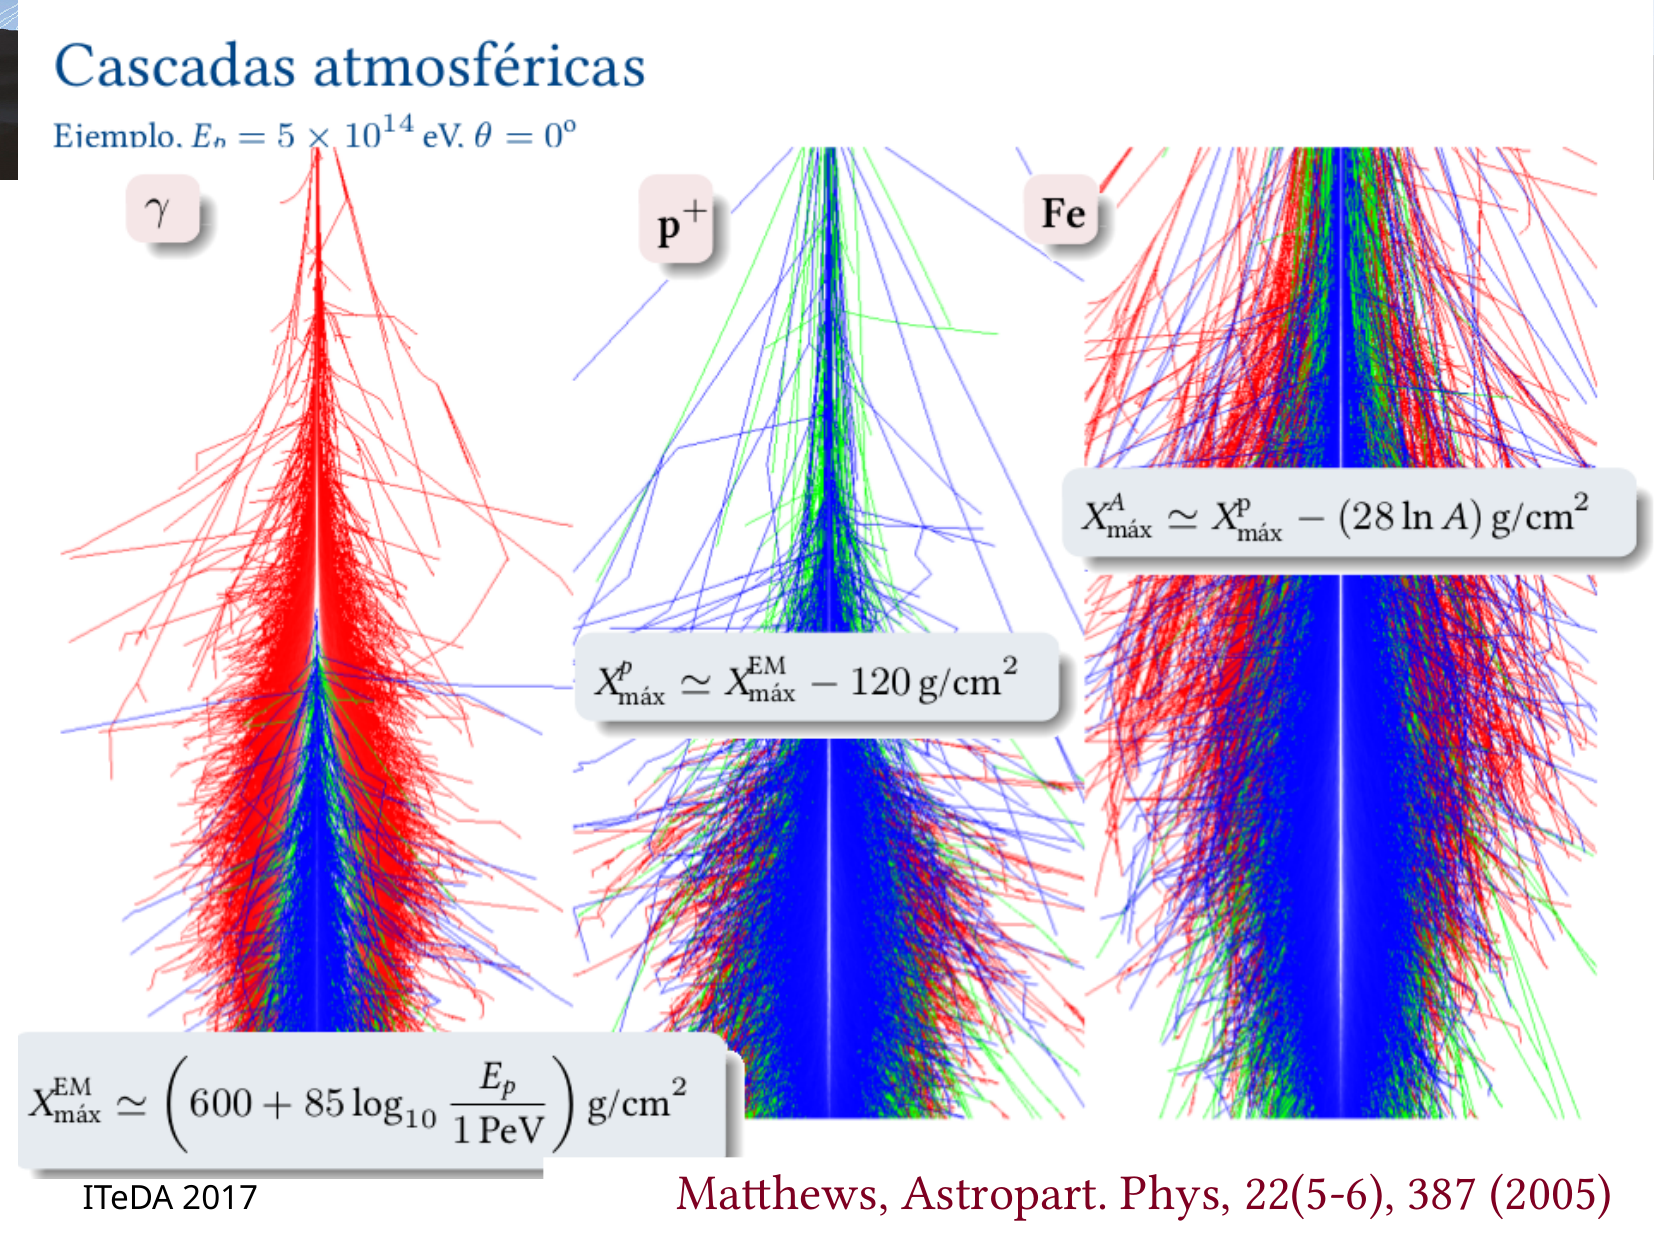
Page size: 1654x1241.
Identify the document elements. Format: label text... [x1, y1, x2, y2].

picture [0, 0, 1654, 1179]
text_box Matthews, Astropart. Phys, 22(5-6), 387 (2005) [543, 1157, 1654, 1231]
